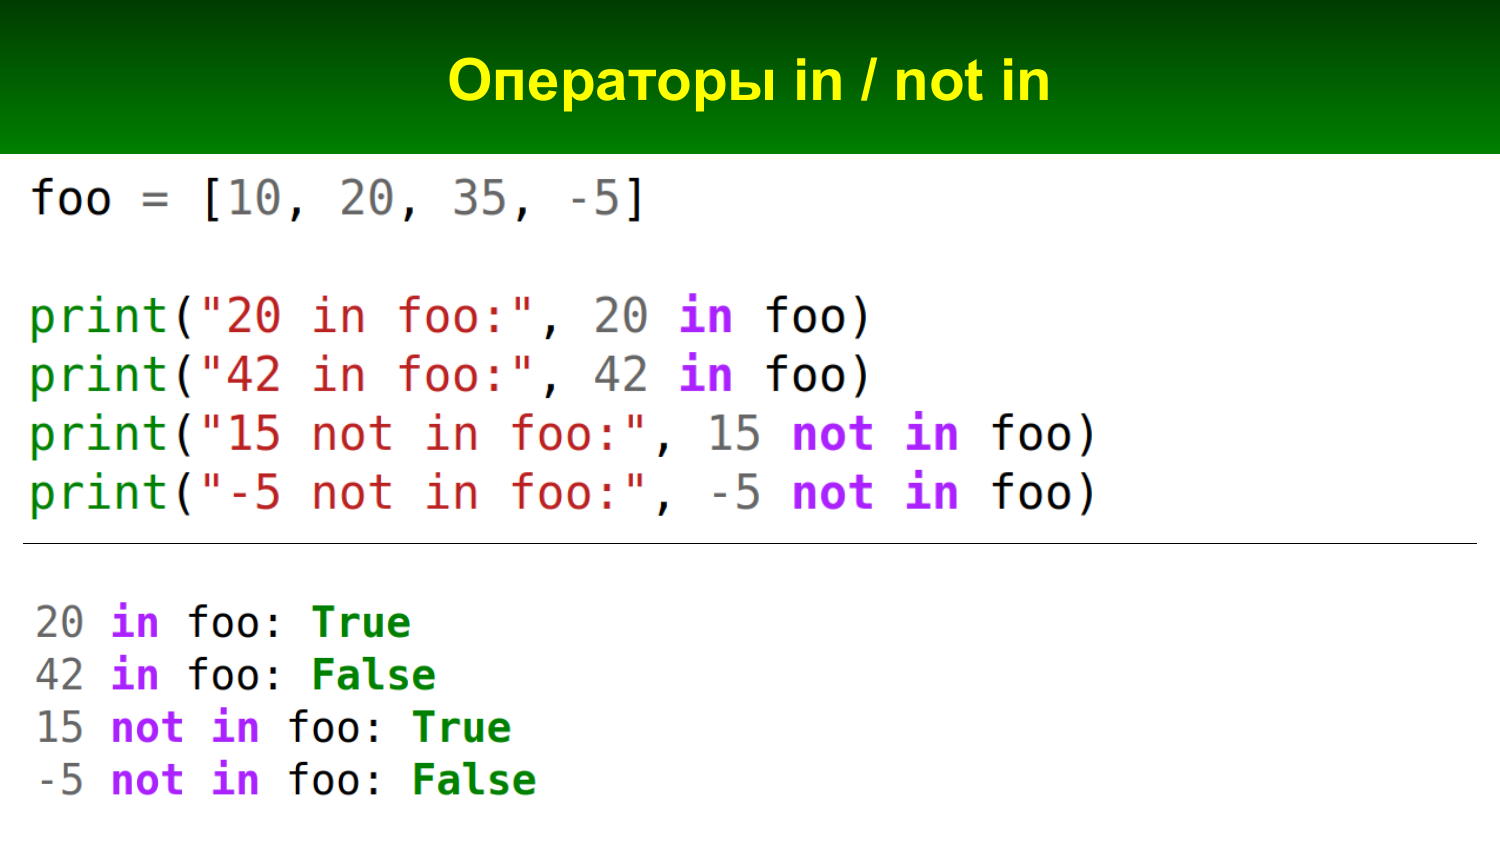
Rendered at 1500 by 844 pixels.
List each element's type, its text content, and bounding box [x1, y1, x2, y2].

picture [21, 165, 1099, 530]
title Операторы in / not in [75, 11, 1426, 142]
picture [23, 596, 544, 807]
